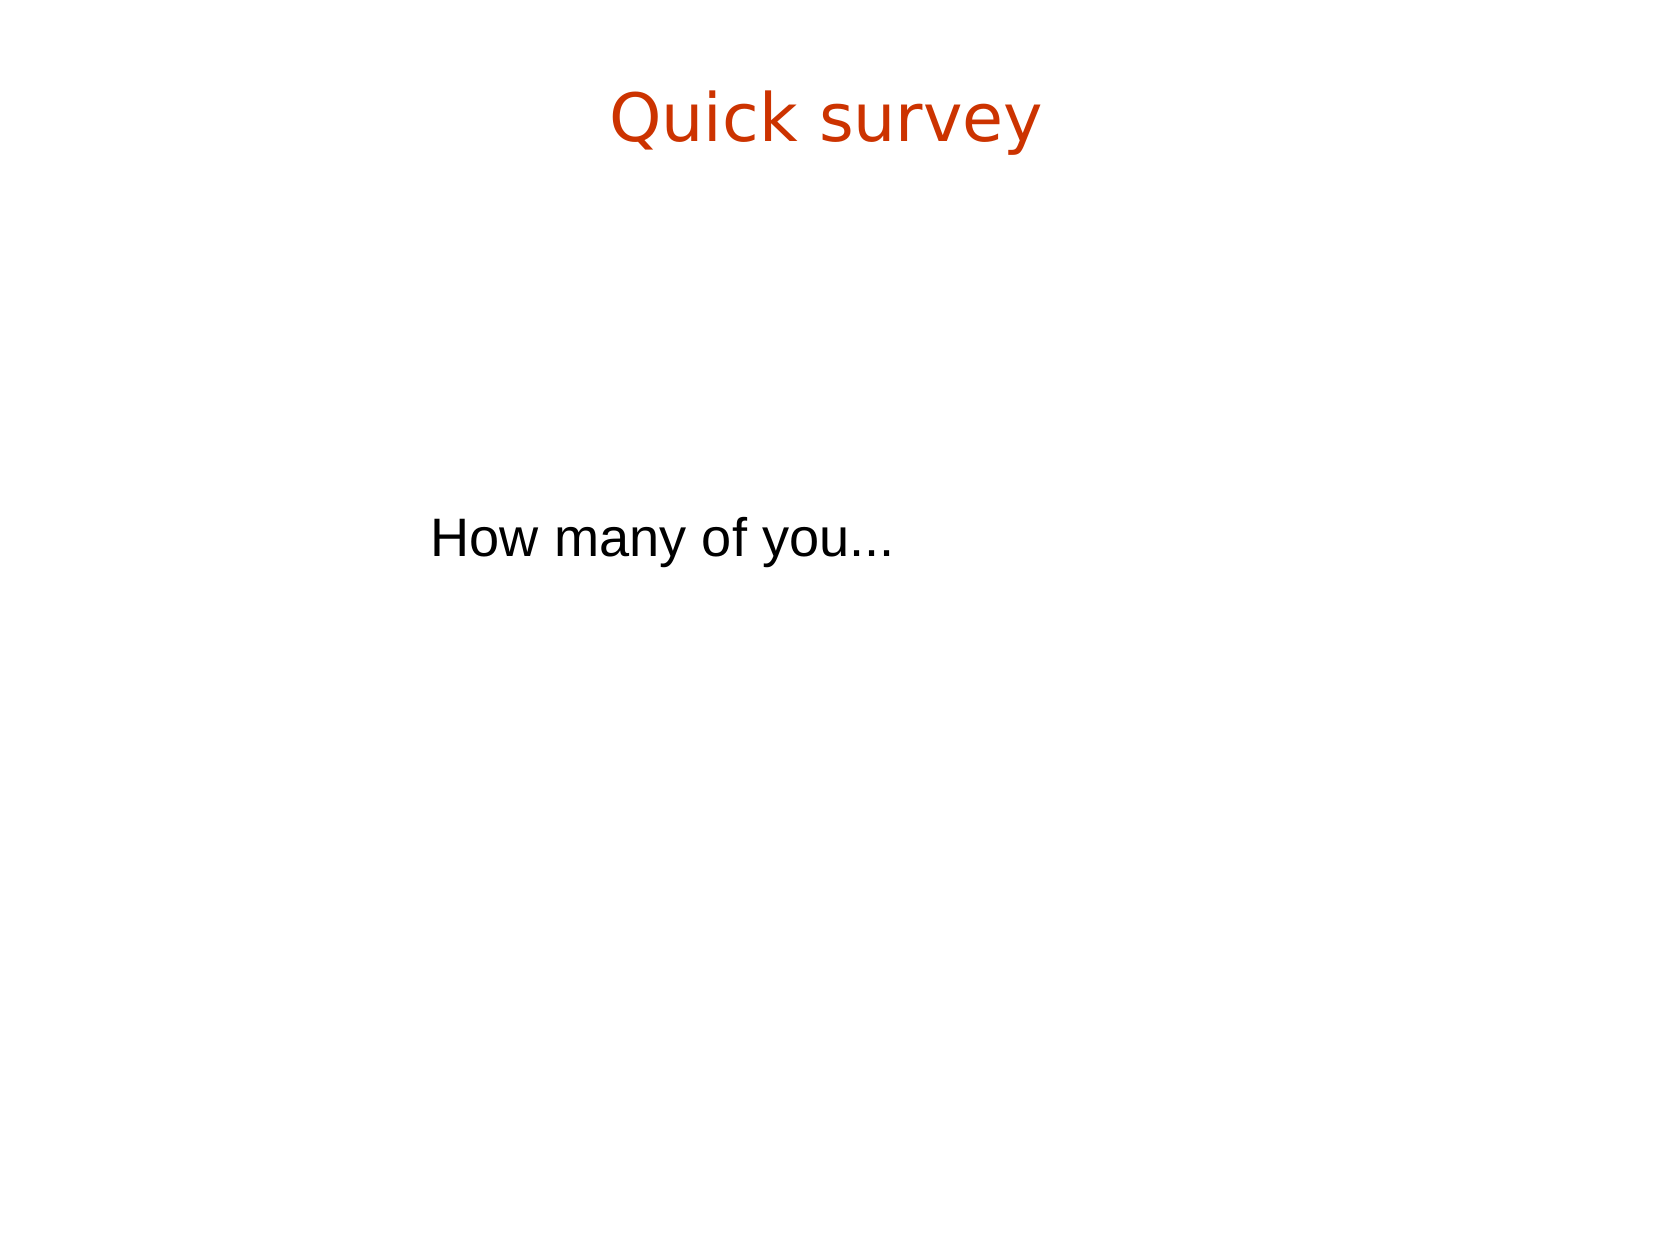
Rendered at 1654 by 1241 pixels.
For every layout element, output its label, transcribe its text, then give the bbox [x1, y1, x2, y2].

text_box Quick survey [594, 72, 1059, 166]
text_box How many of you... [415, 470, 1181, 756]
